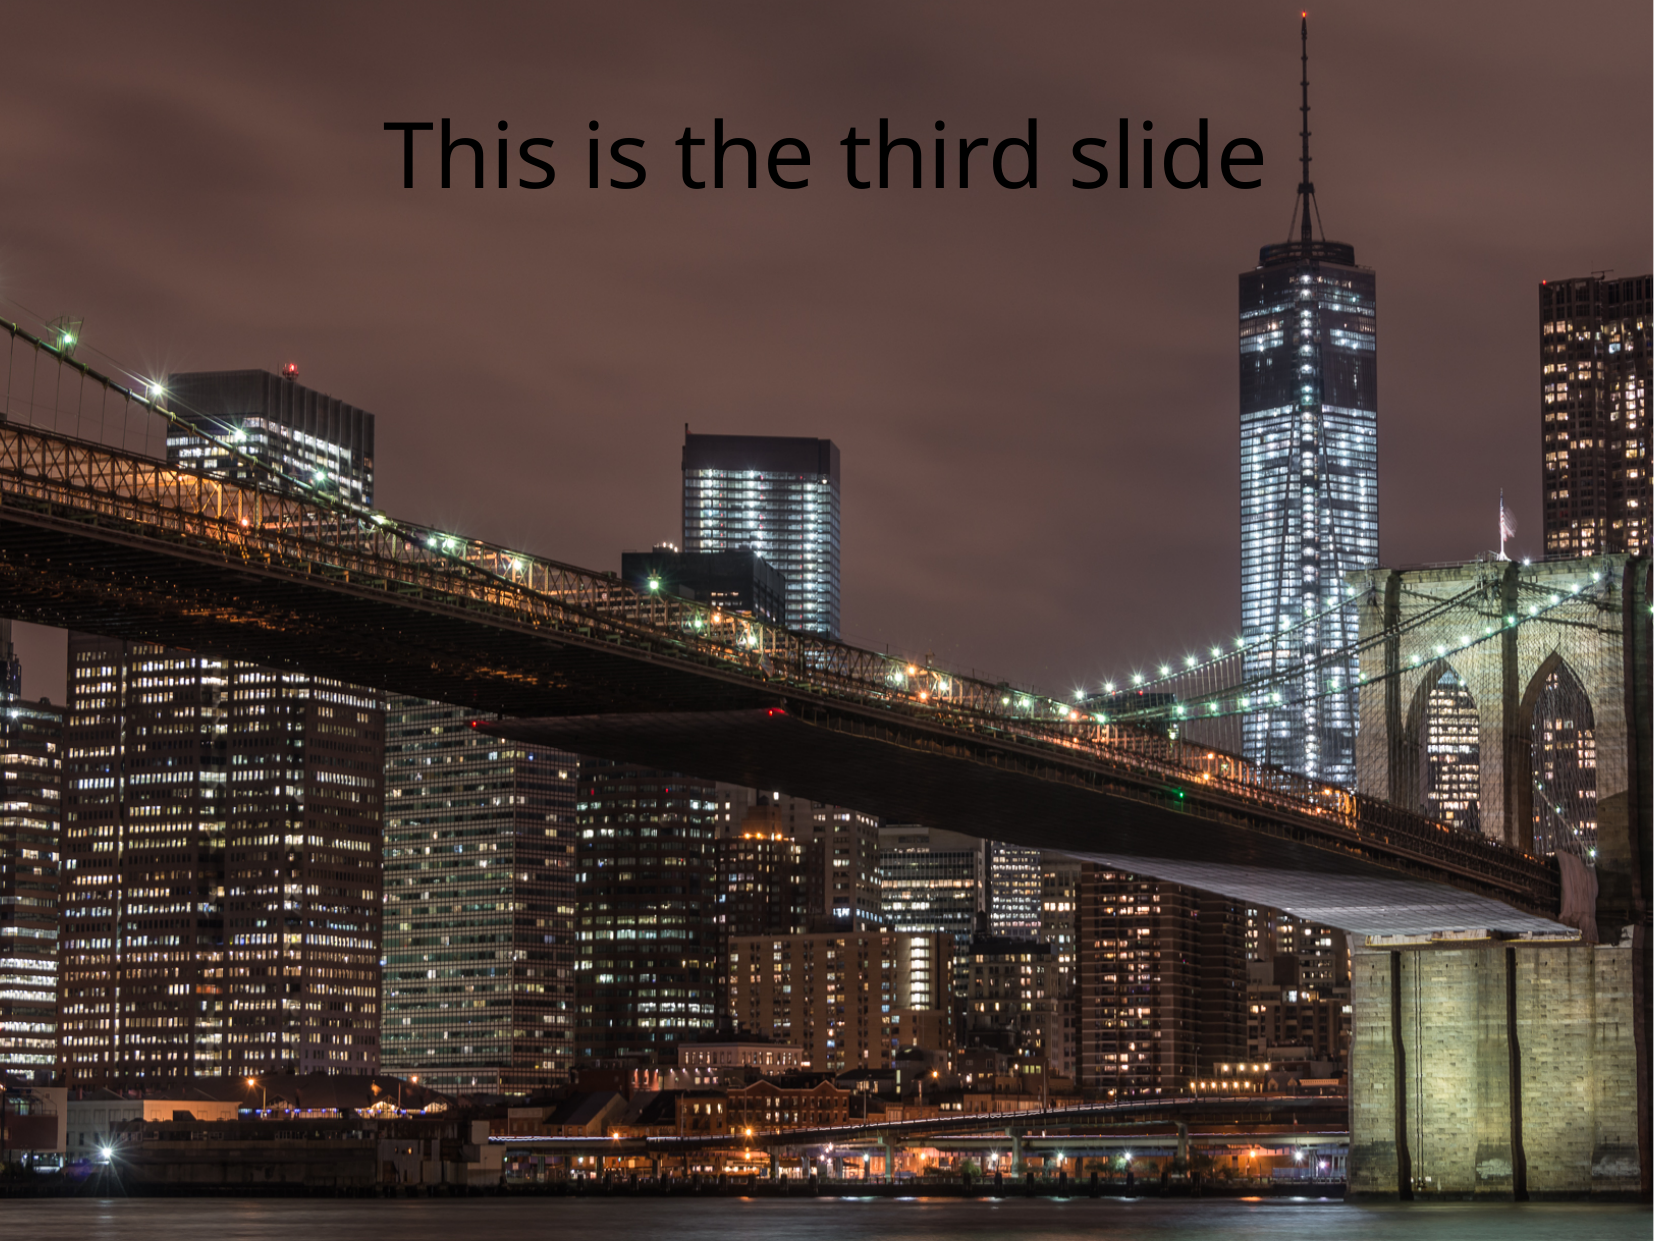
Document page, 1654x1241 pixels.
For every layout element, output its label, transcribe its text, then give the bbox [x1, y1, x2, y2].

title This is the third slide [82, 49, 1571, 257]
picture [0, 0, 1654, 1241]
